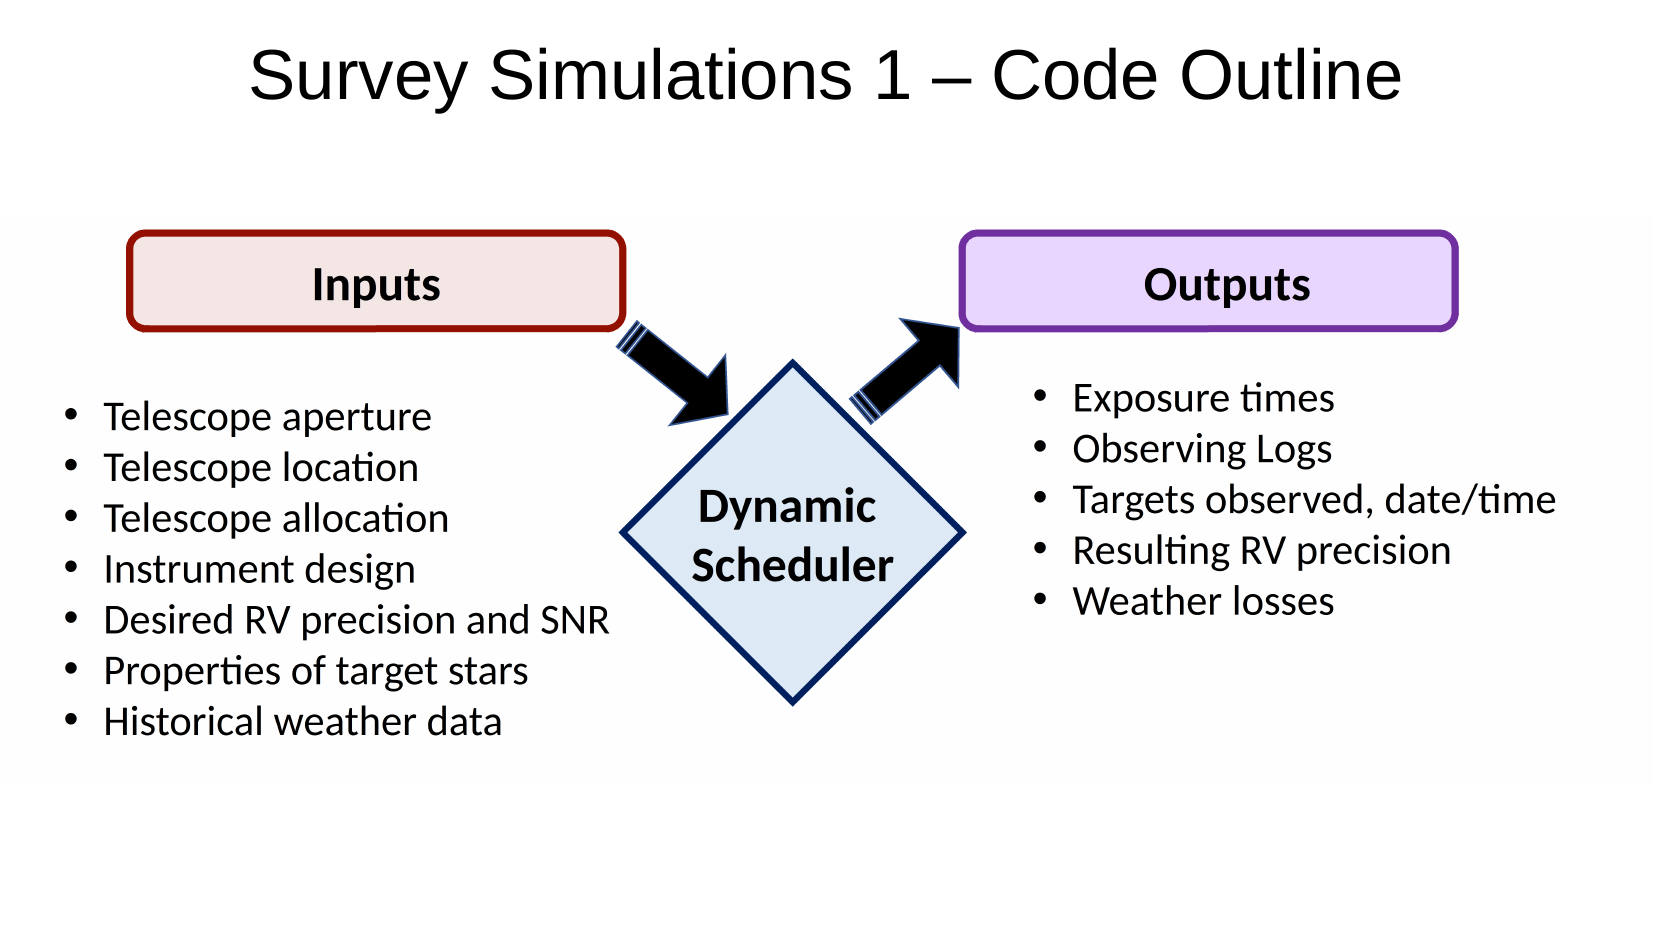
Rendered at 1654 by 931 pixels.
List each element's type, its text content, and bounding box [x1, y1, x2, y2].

picture [0, 216, 1654, 788]
title Survey Simulations 1 – Code Outline [0, 0, 1654, 151]
